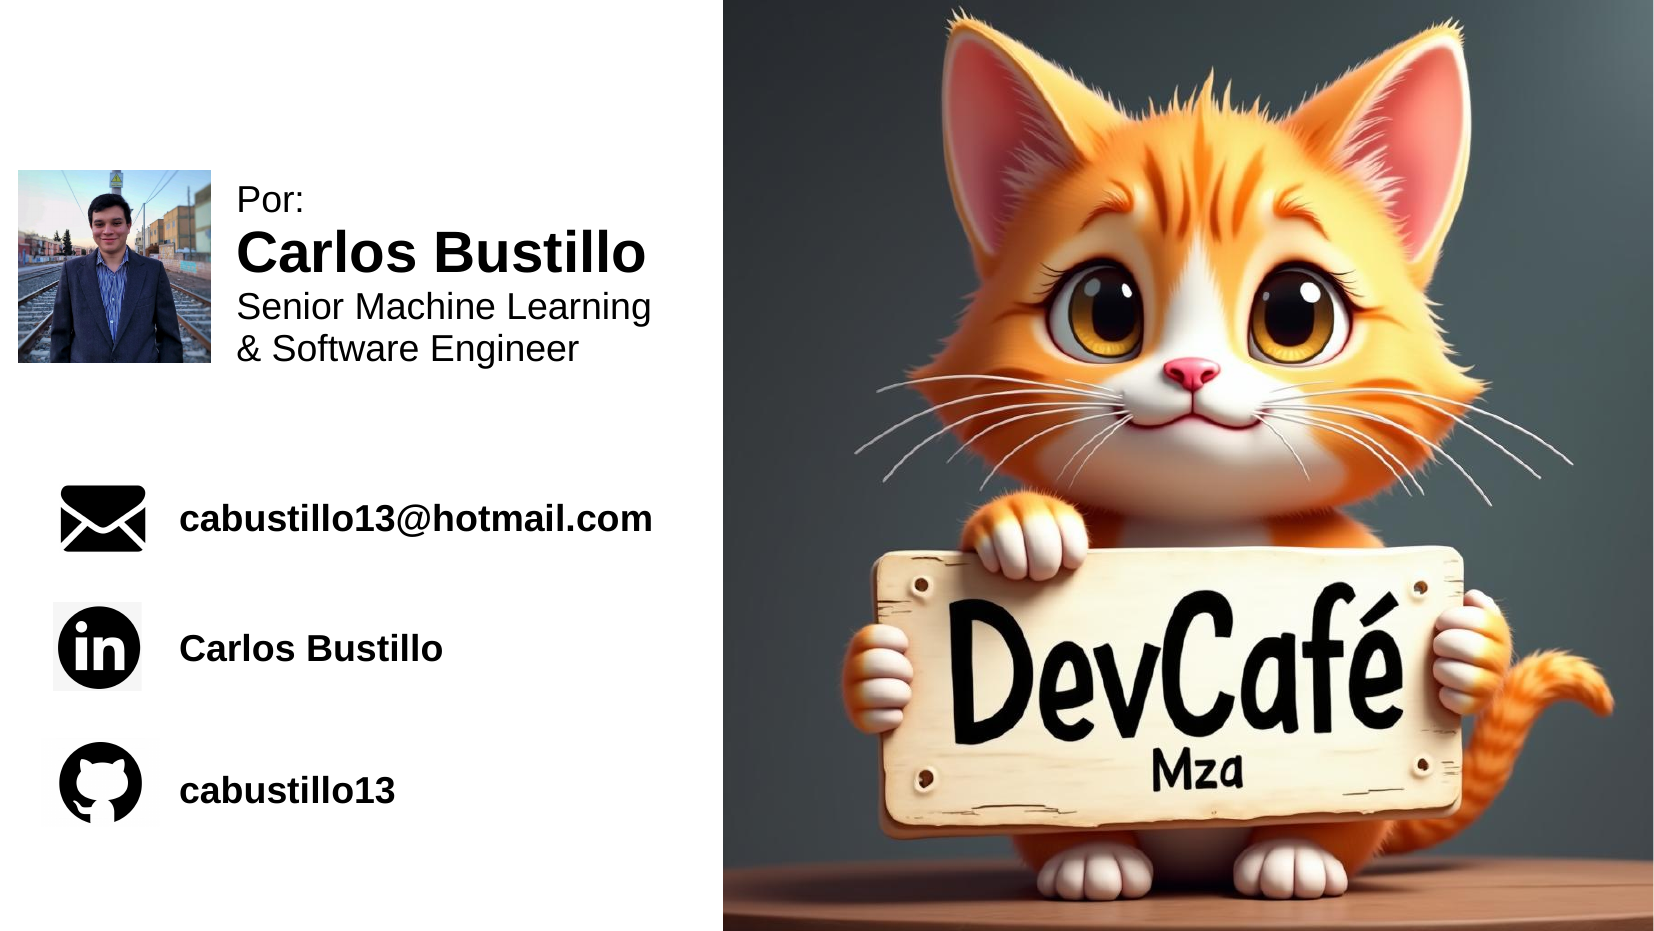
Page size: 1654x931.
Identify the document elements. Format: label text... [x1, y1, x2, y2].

text_box cabustillo13 [164, 761, 621, 821]
text_box cabustillo13@hotmail.com [164, 490, 680, 589]
picture [59, 484, 148, 553]
picture [723, 0, 1654, 931]
picture [41, 738, 160, 827]
text_box Por: Carlos Bustillo Senior Machine Learning & Software Engineer [221, 170, 724, 396]
picture [18, 170, 211, 363]
picture [53, 602, 142, 691]
text_box Carlos Bustillo [164, 620, 621, 680]
